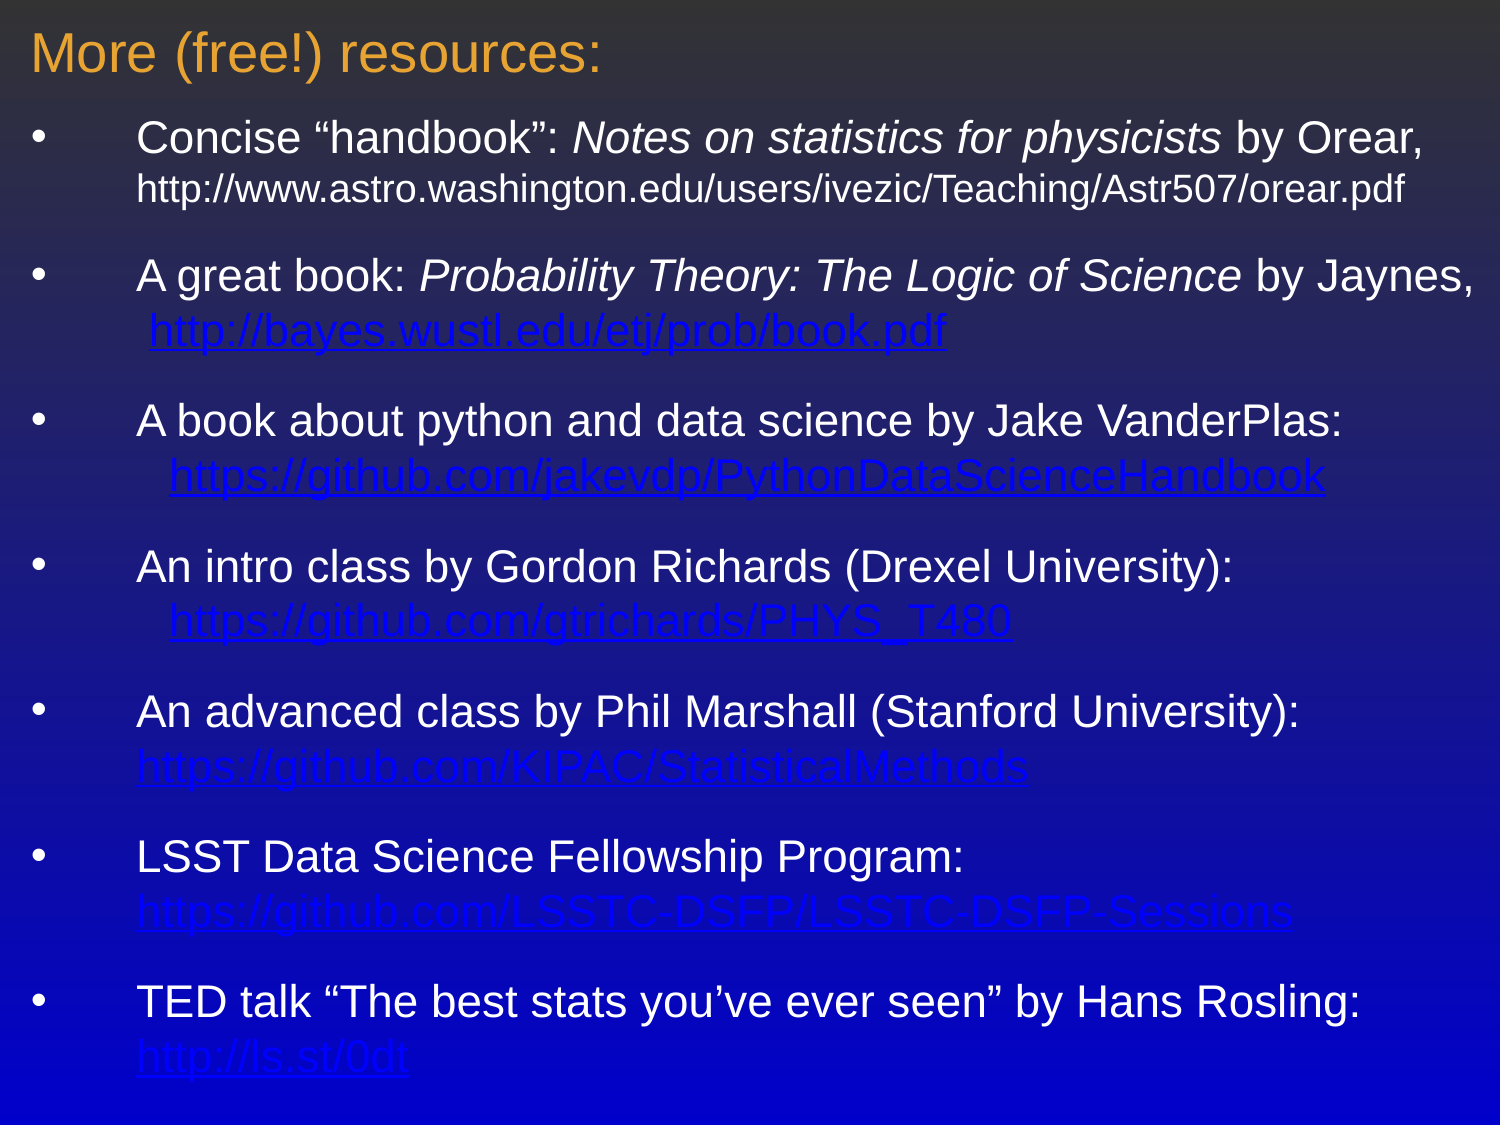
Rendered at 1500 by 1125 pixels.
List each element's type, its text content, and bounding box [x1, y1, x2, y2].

list Concise “handbook”: Notes on statistics for physicists by Orear, http://www.astro.washington.edu/users/ivezic/Teaching/Astr507/orear.pdf A great book: Probability Theory: The Logic of Science by Jaynes, http://bayes.wustl.edu/etj/prob/book.pdf A book about python and data science by Jake VanderPlas: https://github.com/jakevdp/PythonDataScienceHandbook An intro class by Gordon Richards (Drexel University): https://github.com/gtrichards/PHYS_T480 An advanced class by Phil Marshall (Stanford University): https://github.com/KIPAC/StatisticalMethods LSST Data Science Fellowship Program: https://github.com/LSSTC-DSFP/LSSTC-DSFP-Sessions TED talk “The best stats you’ve ever seen” by Hans Rosling: http://ls.st/0dt [0, 67, 1492, 1123]
title More (free!) resources: [21, 7, 678, 93]
